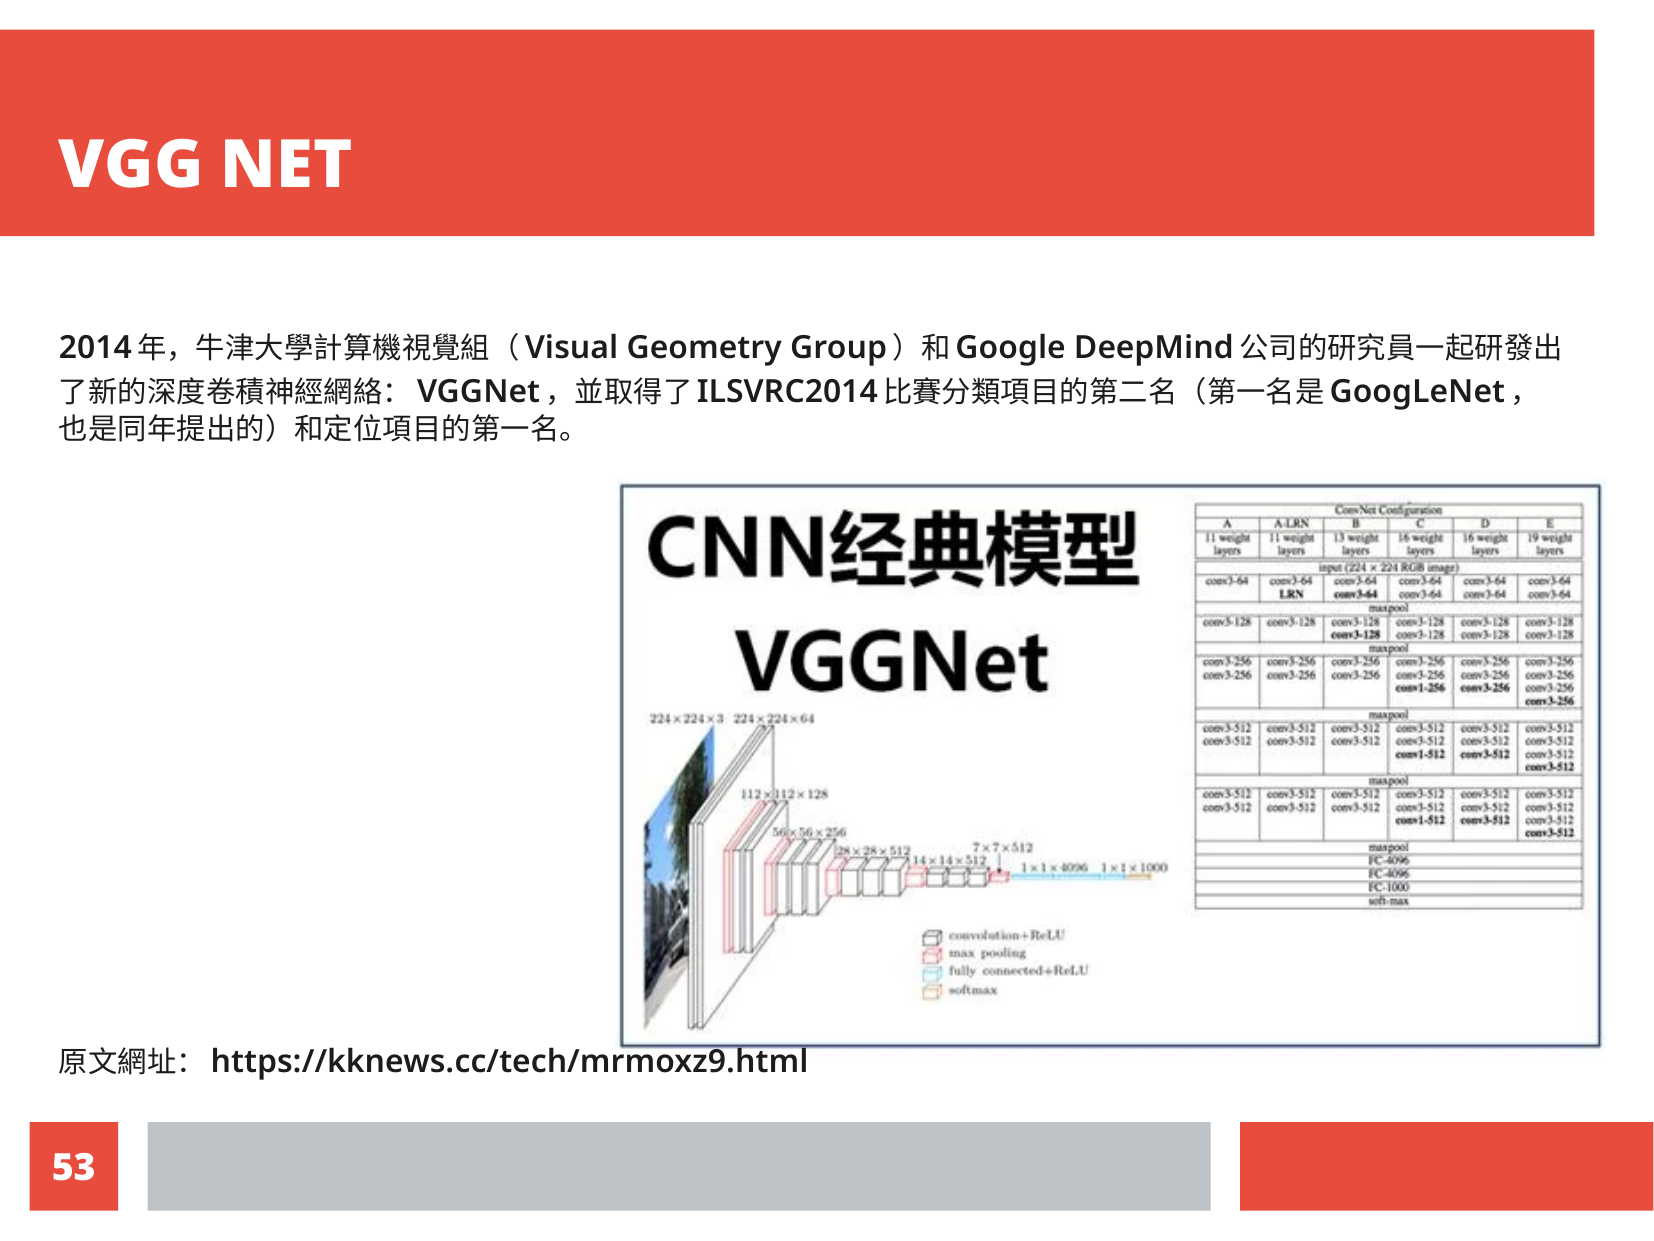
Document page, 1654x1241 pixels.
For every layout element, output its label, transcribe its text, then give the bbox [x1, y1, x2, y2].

list 2014年，牛津大學計算機視覺組（Visual Geometry Group）和Google DeepMind公司的研究員一起研發出了新的深度卷積神經網絡：VGGNet，並取得了ILSVRC2014比賽分類項目的第二名（第一名是GoogLeNet，也是同年提出的）和定位項目的第一名。 原文網址：https://kknews.cc/tech/mrmoxz9.html [59, 324, 1565, 1093]
picture [615, 479, 1606, 1120]
title VGG NET [59, 59, 1595, 207]
